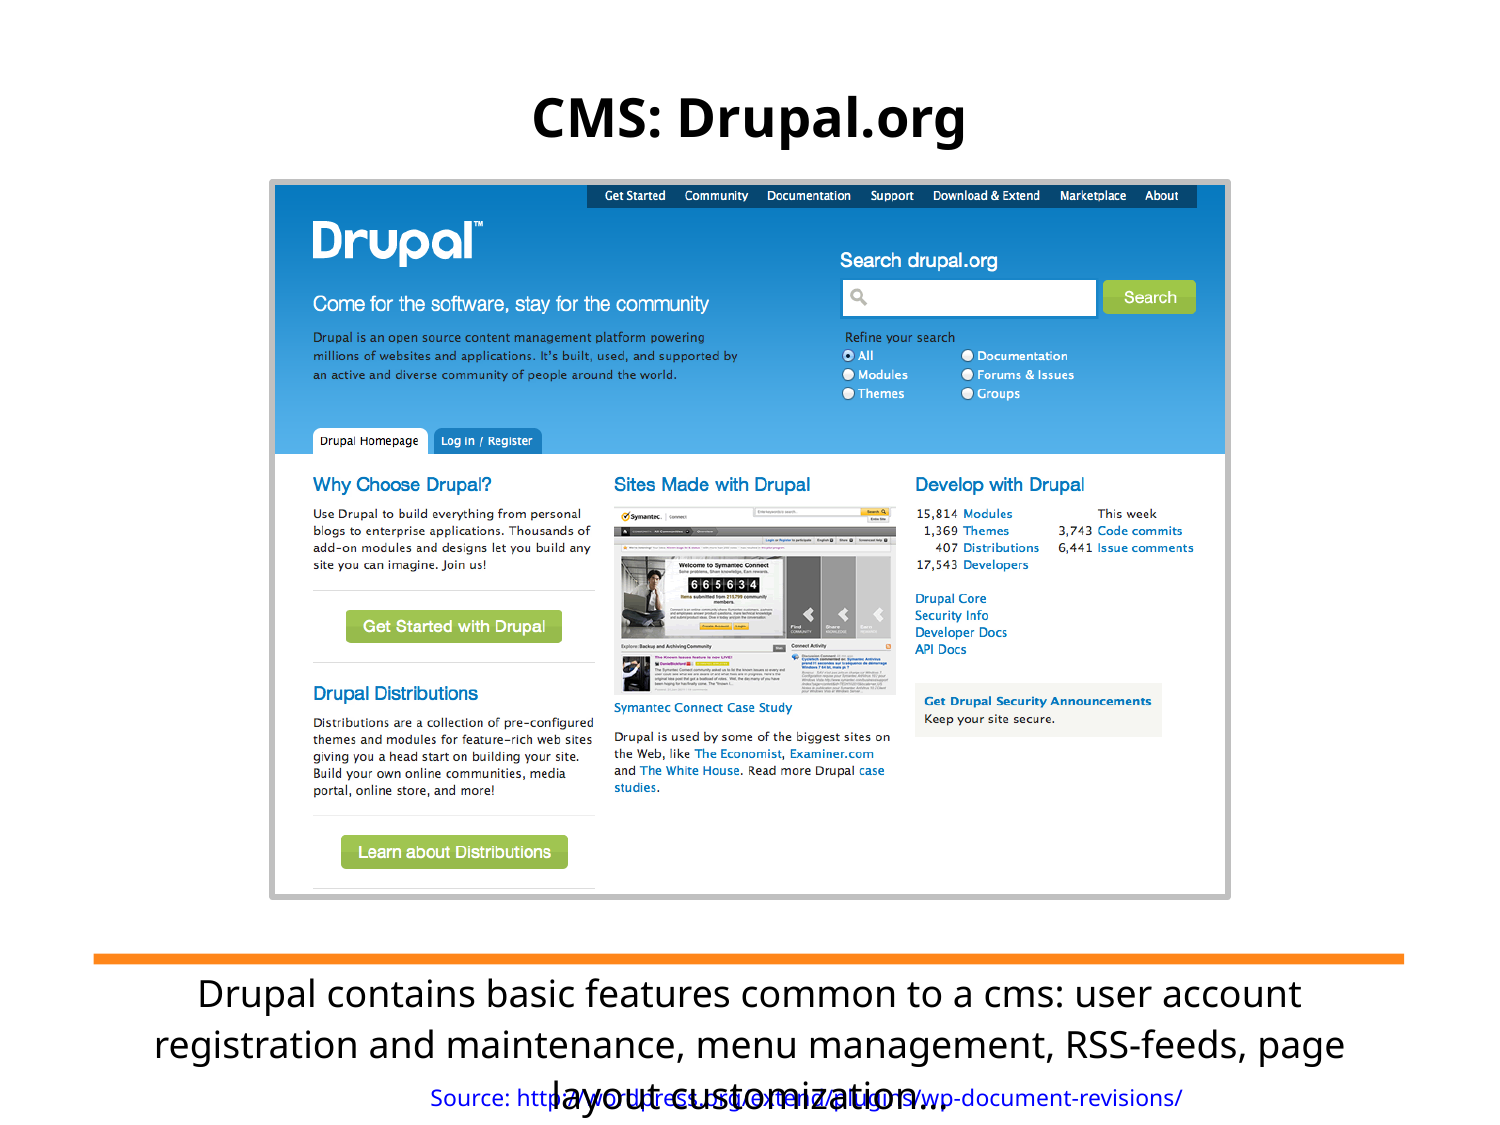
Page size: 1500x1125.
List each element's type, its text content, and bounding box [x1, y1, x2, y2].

text_box Source: http://wordpress.org/extend/plugins/wp-document-revisions/ [415, 1074, 1085, 1115]
title CMS: Drupal.org [75, 44, 1426, 188]
picture [0, 0, 1500, 1125]
text_box Drupal contains basic features common to a cms: user account registration and maintenance, menu management, RSS-feeds, page layout customization... [91, 960, 1409, 1064]
